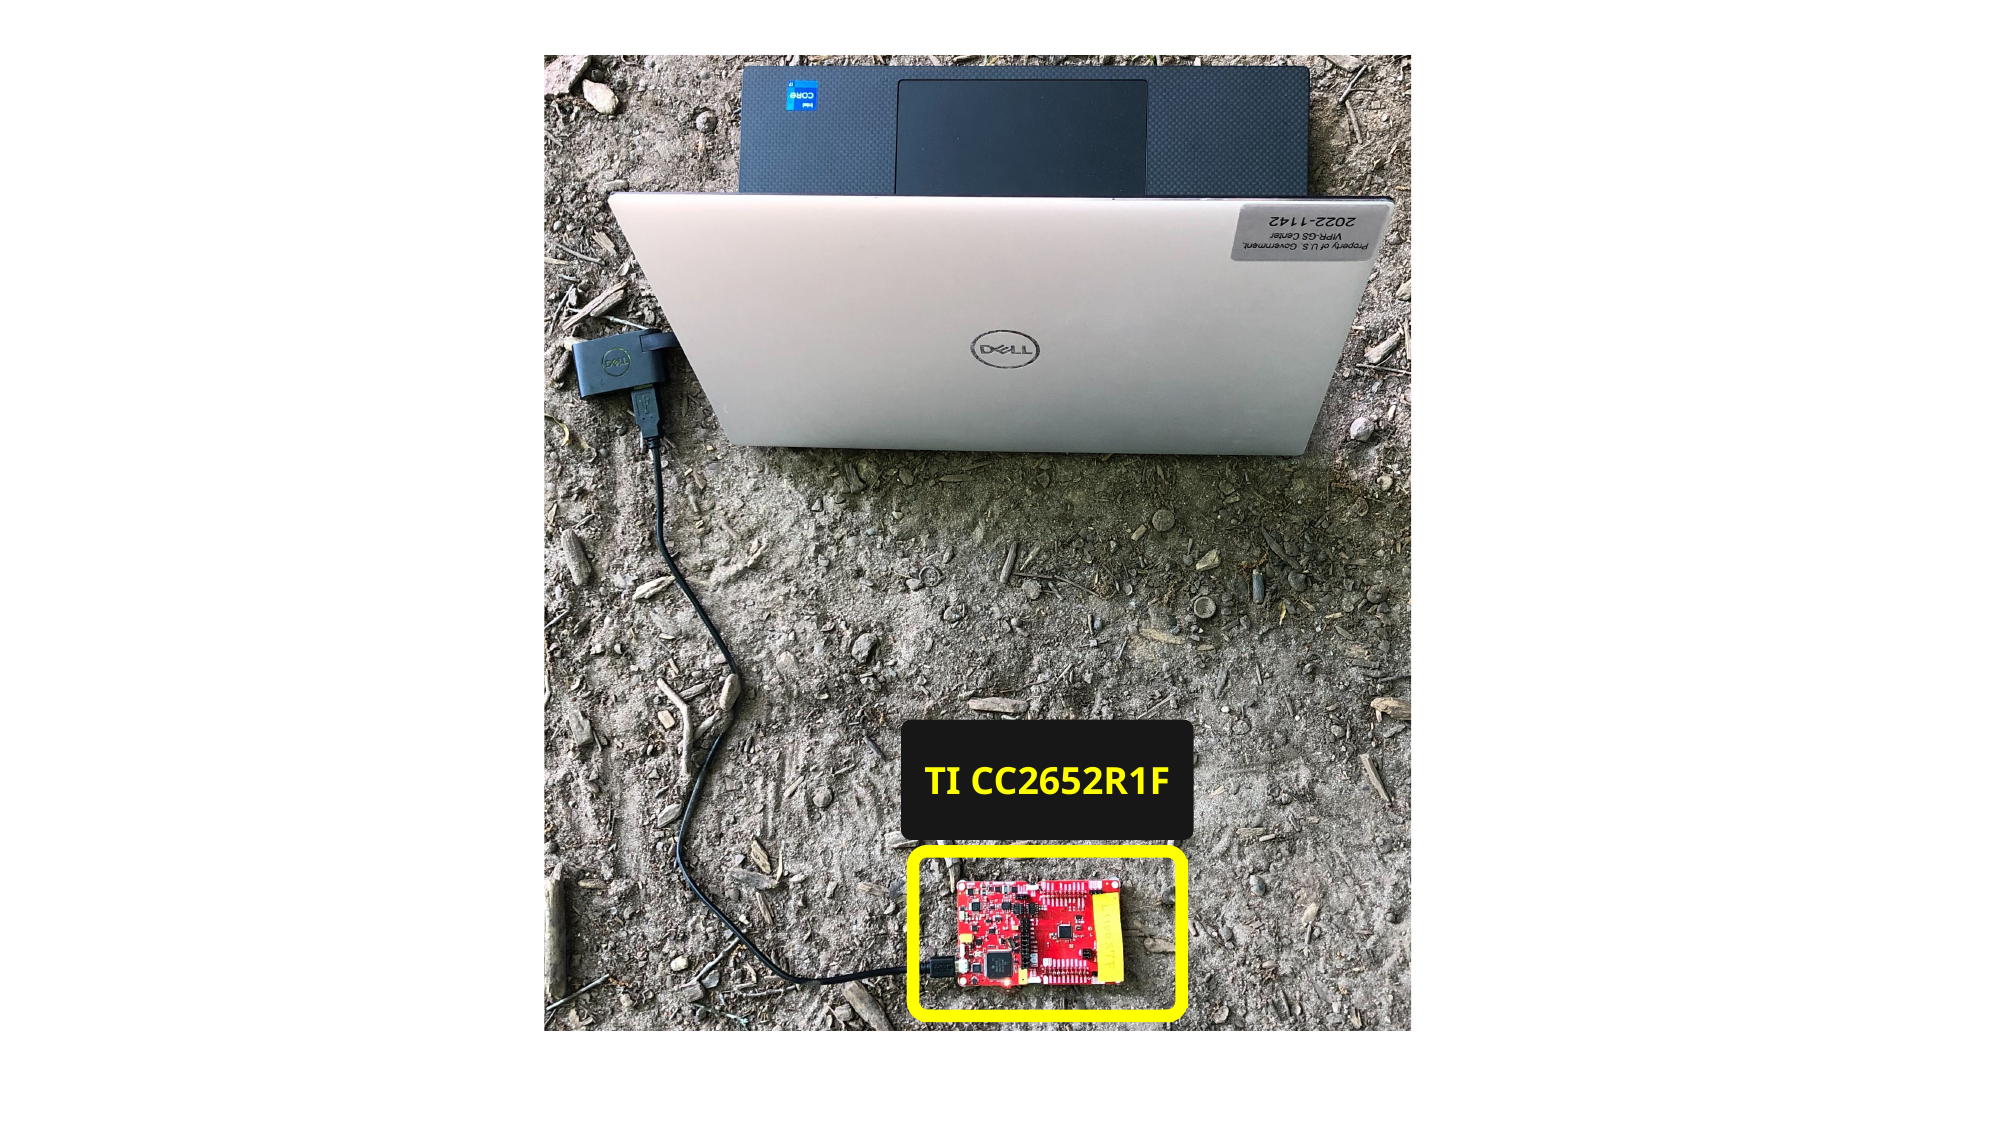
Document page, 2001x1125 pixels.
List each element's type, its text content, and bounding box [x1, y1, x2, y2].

text_box TI CC2652R1F [901, 719, 1194, 840]
picture [544, 55, 1412, 1031]
